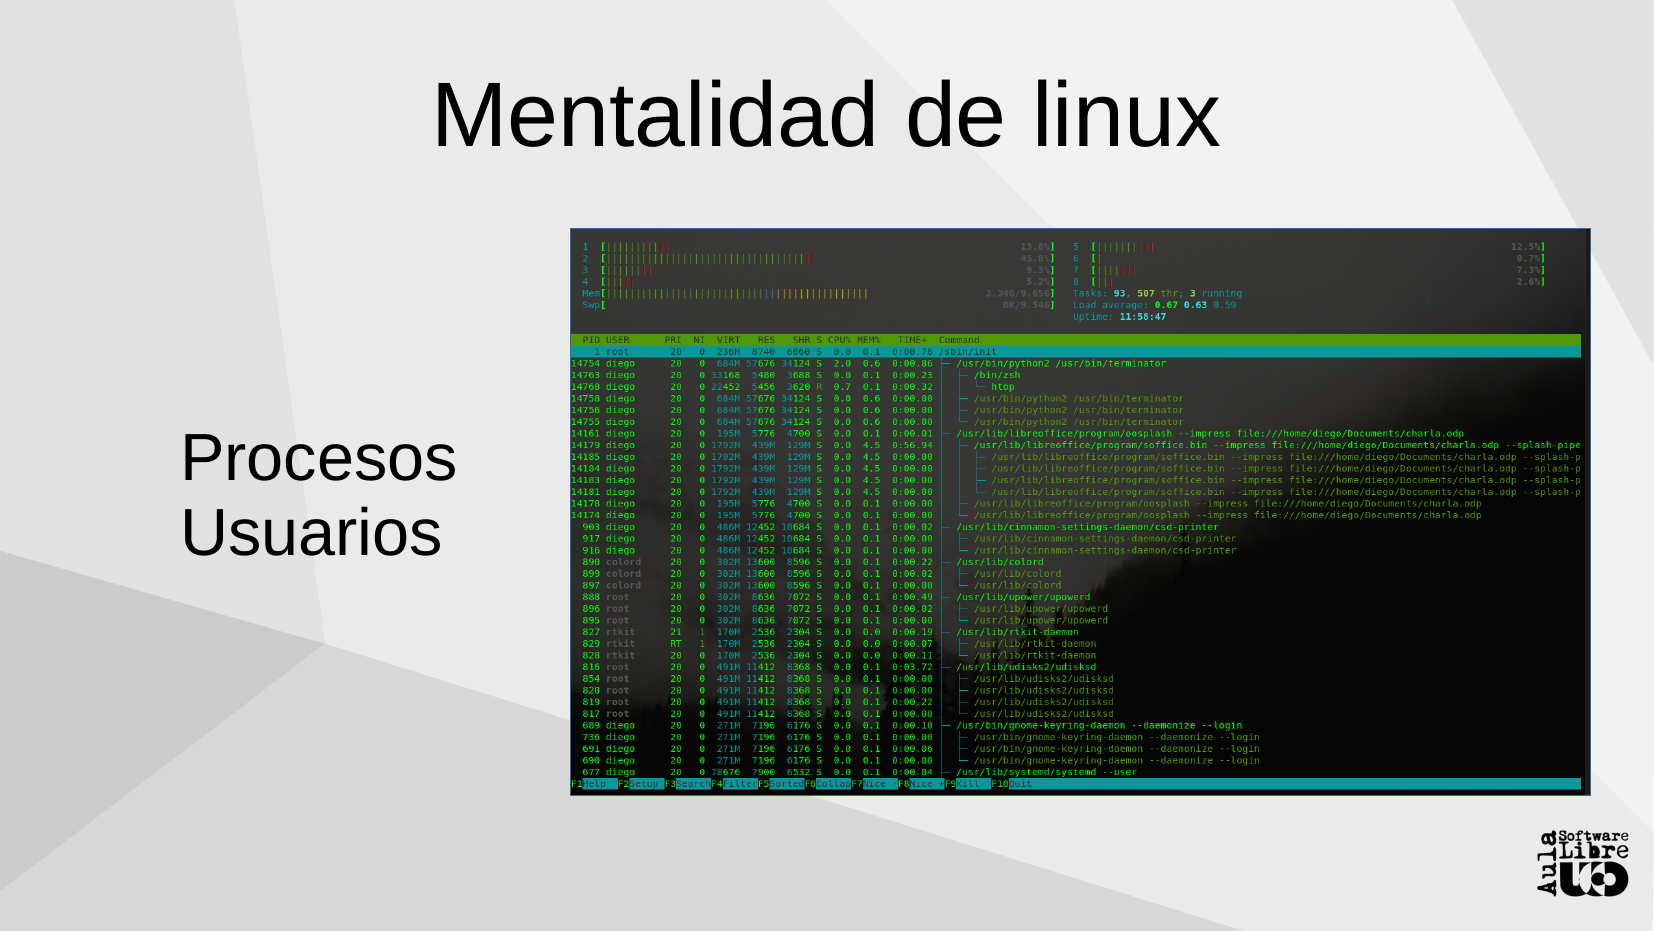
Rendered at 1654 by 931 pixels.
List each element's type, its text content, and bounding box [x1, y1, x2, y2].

picture [0, 0, 1654, 931]
subtitle Procesos Usuarios [180, 240, 570, 751]
title Mentalidad de linux [82, 37, 1571, 193]
